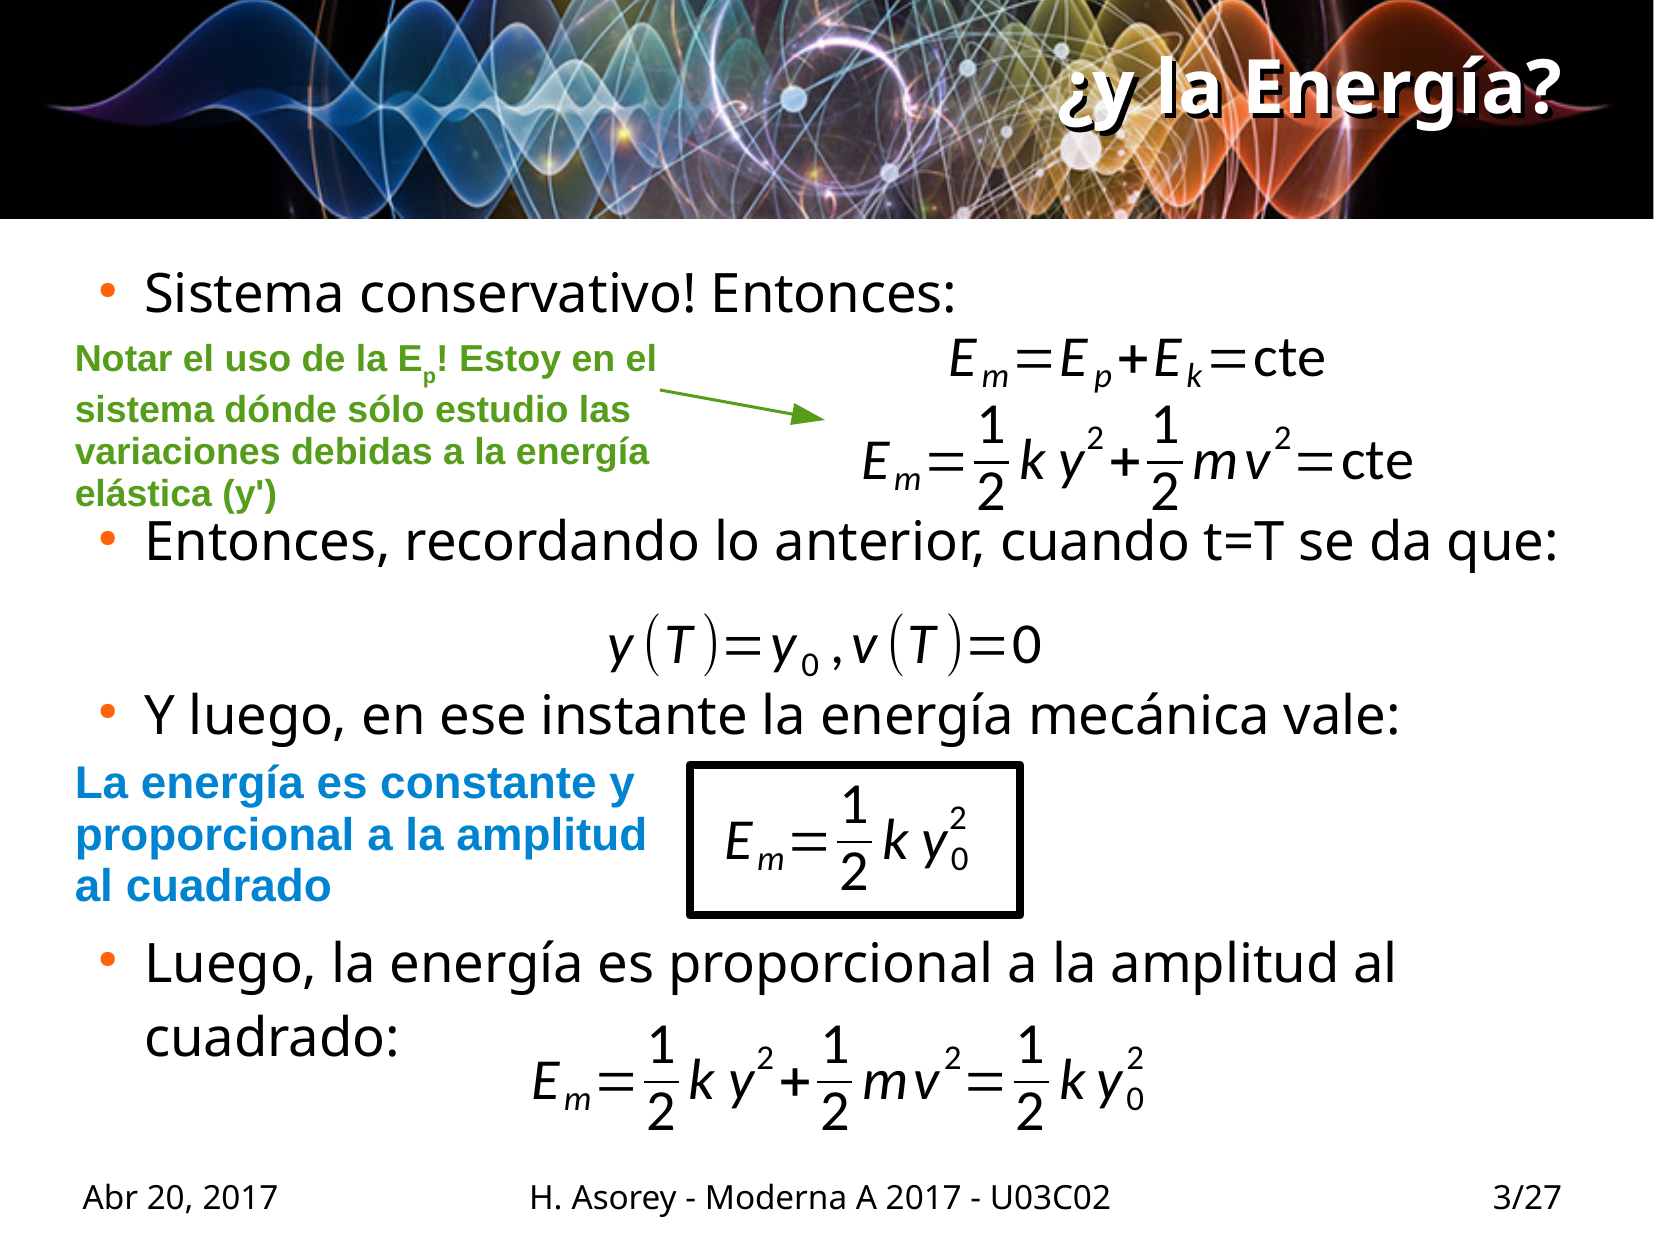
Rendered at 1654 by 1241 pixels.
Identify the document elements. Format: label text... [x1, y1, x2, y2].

text_box La energía es constante y proporcional a la amplitud al cuadrado [60, 750, 678, 919]
text_box Notar el uso de la Ep! Estoy en el sistema dónde sólo estudio las variaciones debidas a la energía elástica (y') [60, 330, 678, 522]
chart [855, 333, 1420, 526]
title ¿y la Energía? [75, 19, 1564, 151]
picture [0, 0, 1654, 219]
chart [525, 1020, 1152, 1146]
list Sistema conservativo! Entonces: Entonces, recordando lo anterior, cuando t=T se da que: Y luego, en ese instante la energía mecánica vale: Luego, la energía es proporcional a la amplitud al cuadrado: [82, 255, 1571, 1156]
chart [600, 610, 1050, 685]
chart [717, 780, 976, 906]
